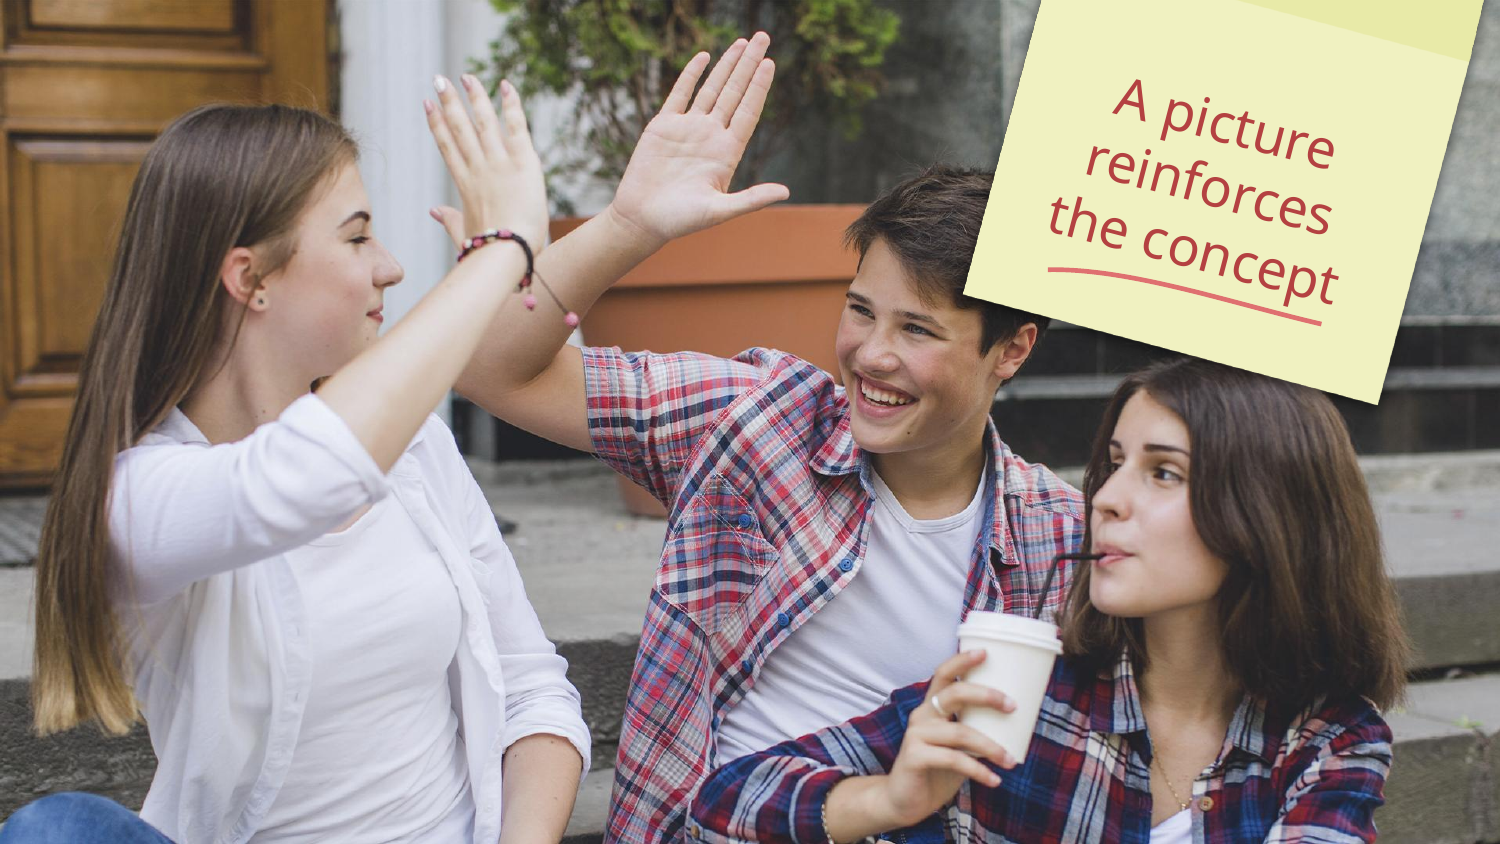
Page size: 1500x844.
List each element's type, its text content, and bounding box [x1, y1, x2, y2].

title A picture reinforces the concept [1006, 30, 1411, 360]
picture [0, 0, 1500, 844]
